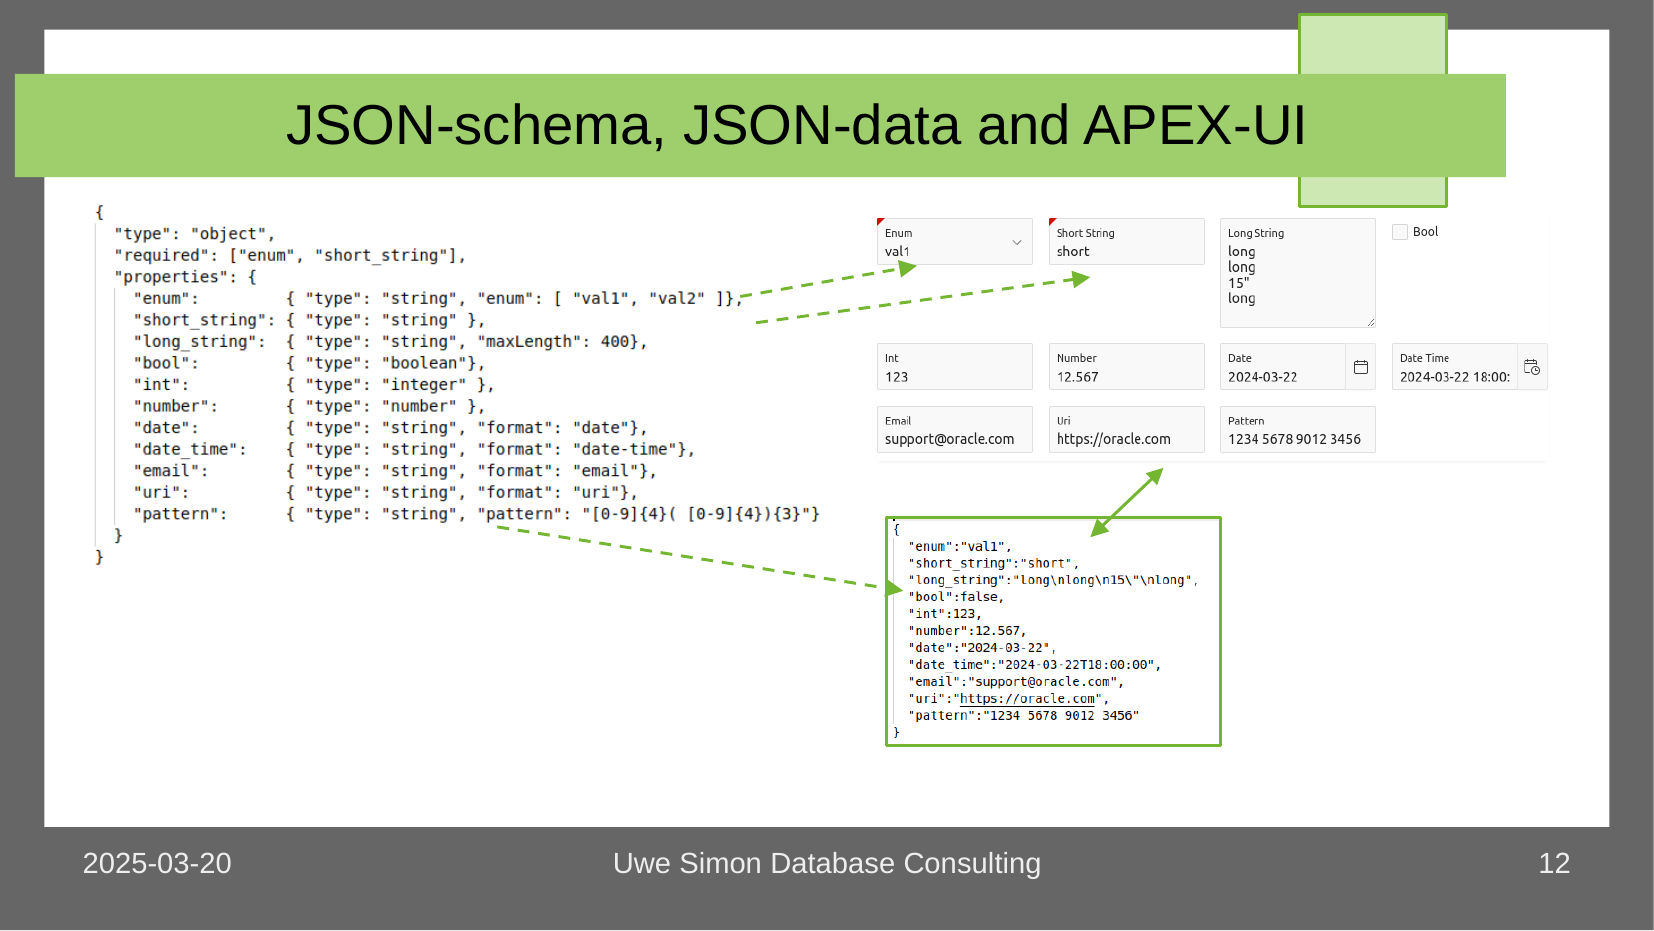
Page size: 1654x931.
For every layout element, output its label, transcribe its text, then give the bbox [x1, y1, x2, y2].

picture [869, 210, 1563, 468]
picture [888, 519, 1219, 745]
title JSON-schema, JSON-data and APEX-UI [88, 73, 1506, 178]
picture [88, 203, 848, 584]
